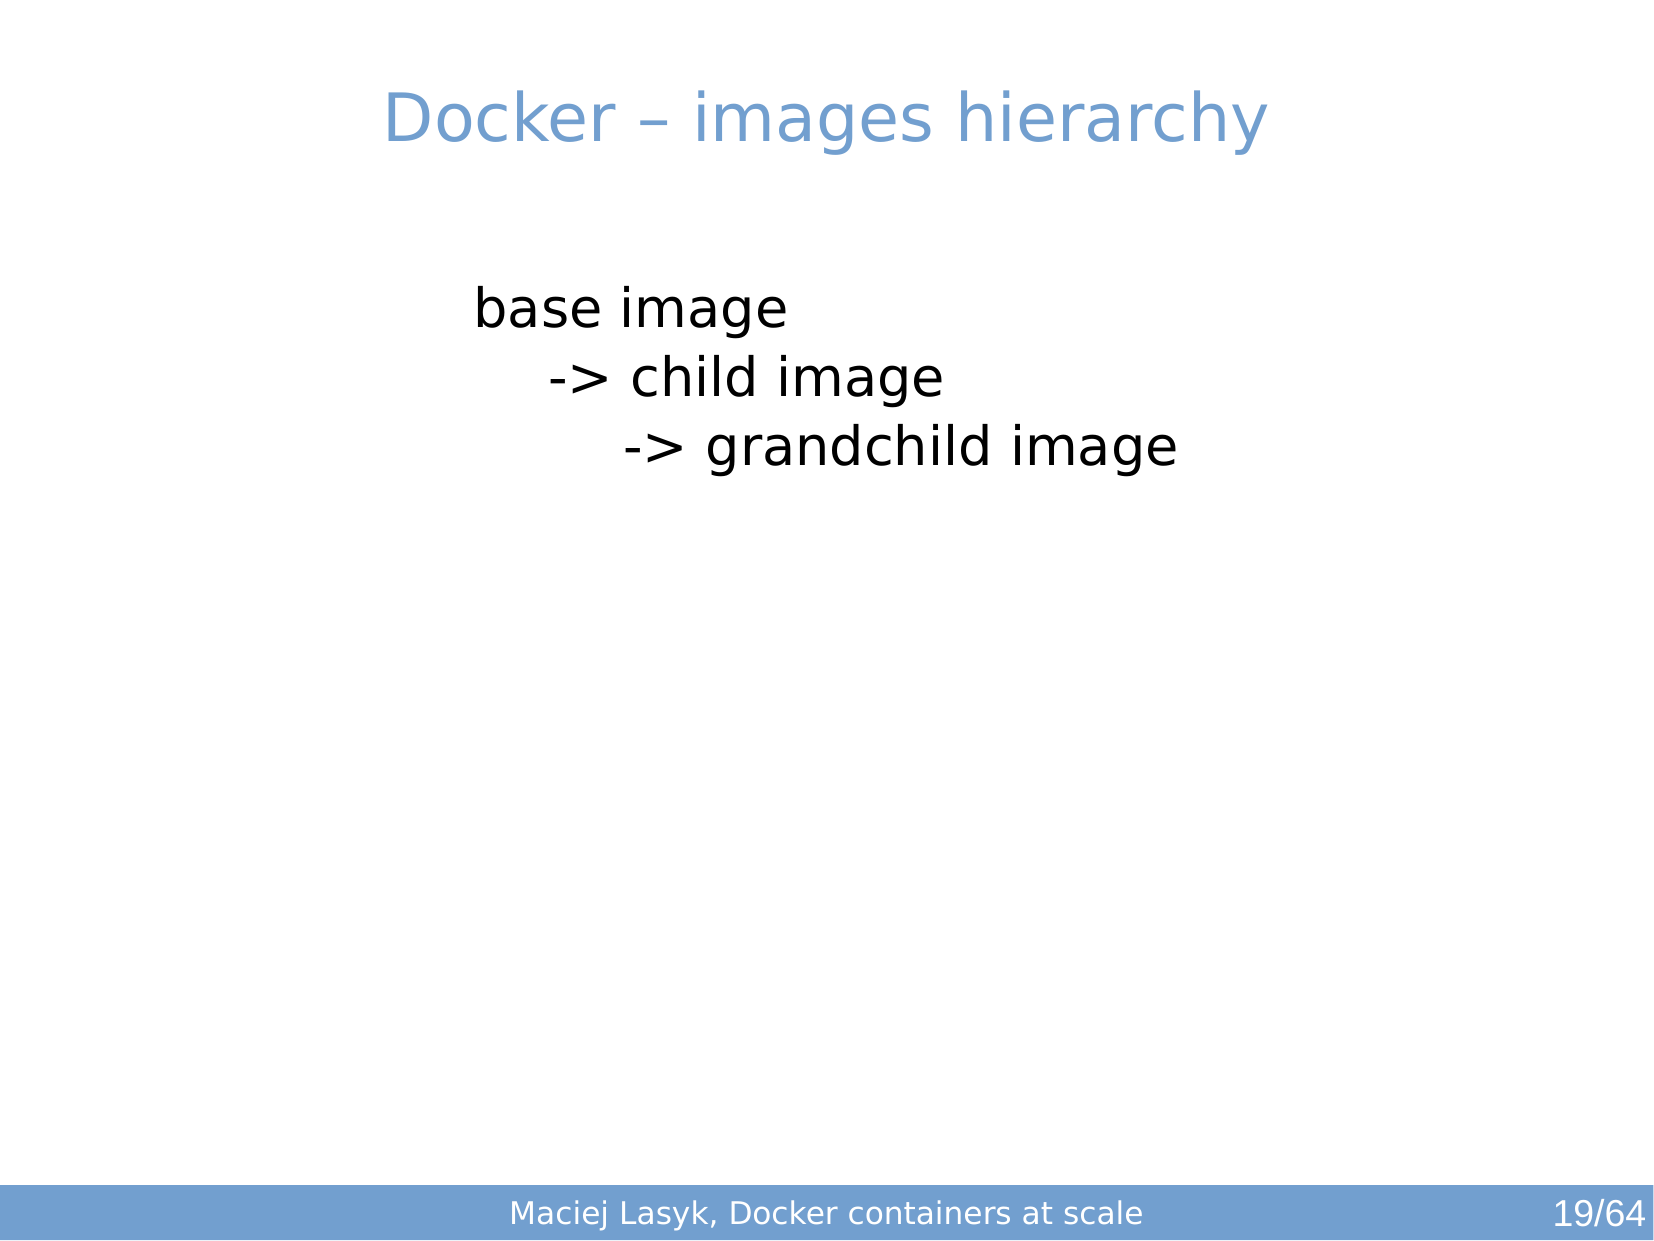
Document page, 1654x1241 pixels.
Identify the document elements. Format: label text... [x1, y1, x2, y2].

text_box 19/64 [1527, 1185, 1654, 1241]
text_box Maciej Lasyk, Docker containers at scale [494, 1188, 1160, 1240]
text_box base image -> child image -> grandchild image [458, 270, 1195, 575]
text_box Docker – images hierarchy [367, 72, 1286, 166]
text_box [0, 1185, 1527, 1241]
